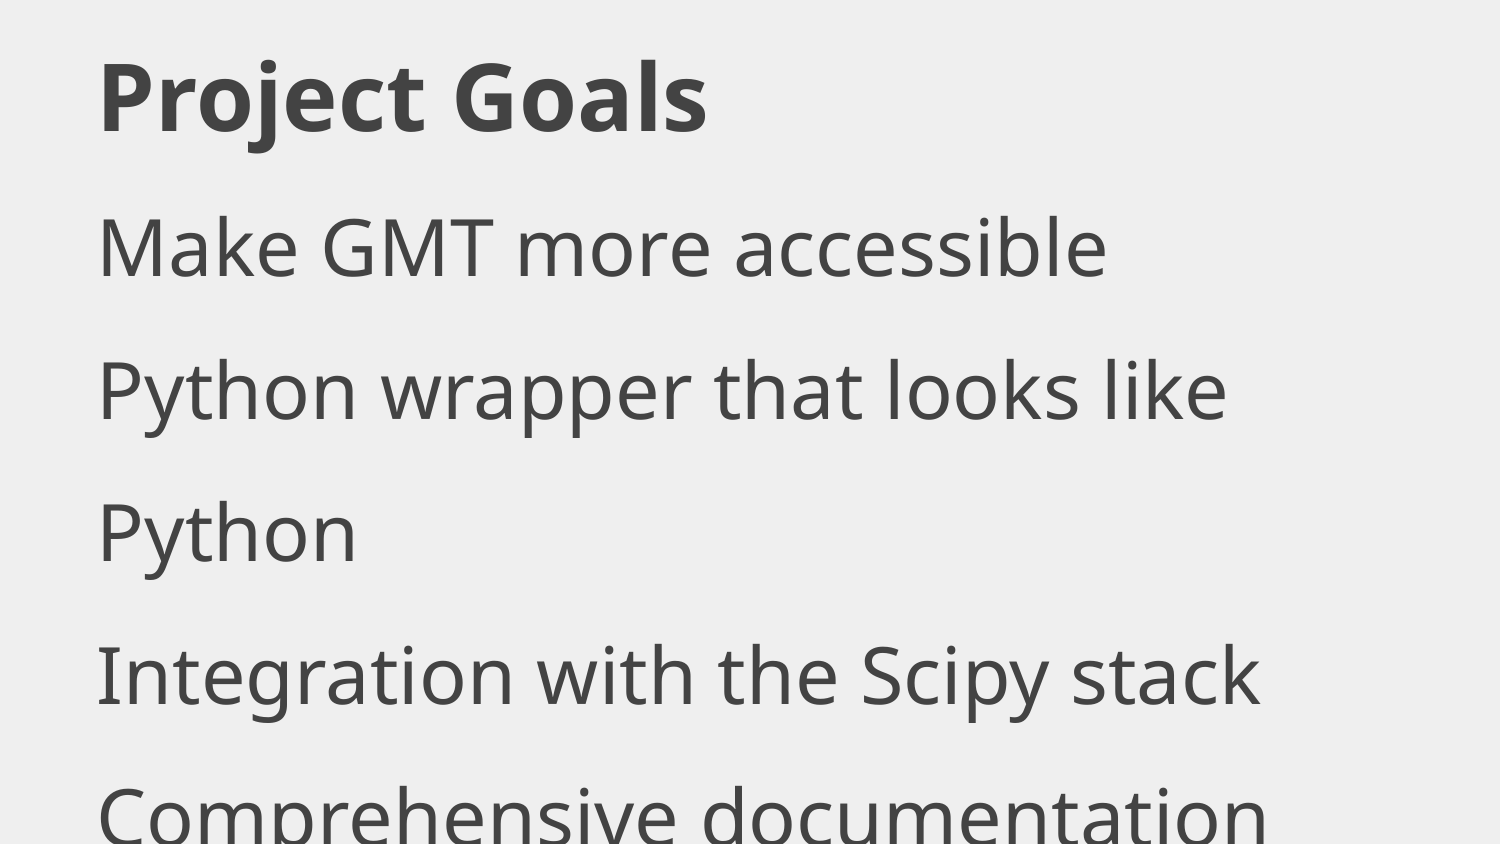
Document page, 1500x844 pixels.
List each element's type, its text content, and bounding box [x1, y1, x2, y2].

title Project Goals Make GMT more accessible Python wrapper that looks like Python Integration with the Scipy stack Comprehensive documentation [81, 109, 1418, 735]
